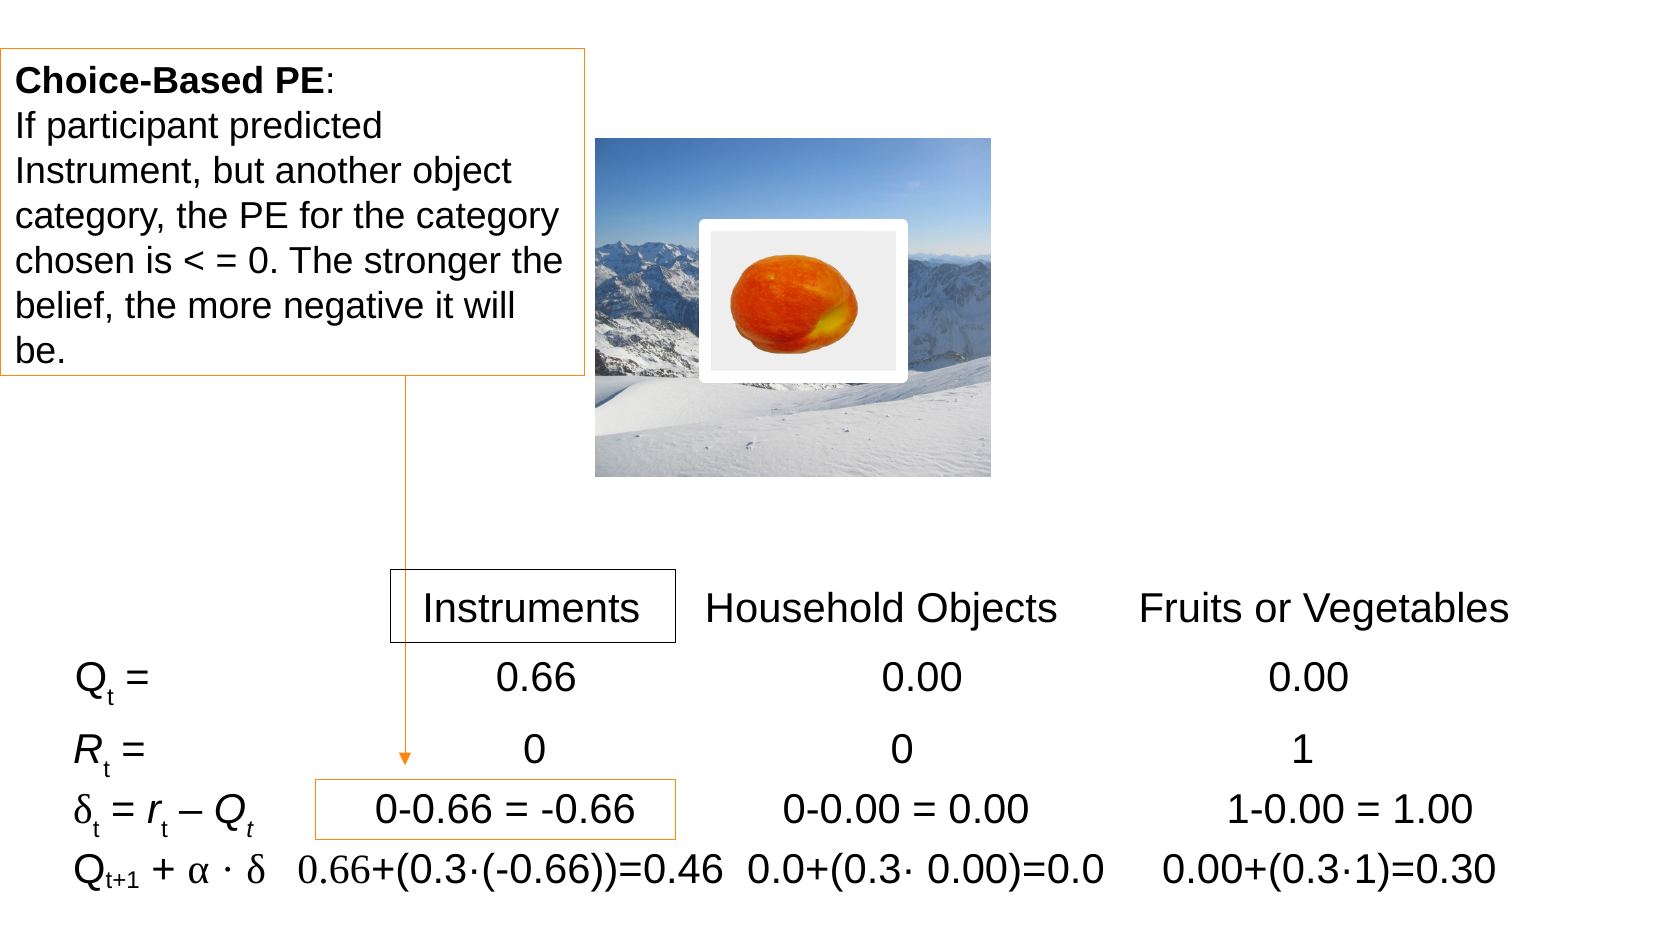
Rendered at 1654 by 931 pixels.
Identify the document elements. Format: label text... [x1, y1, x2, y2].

text_box Instruments Household Objects Fruits or Vegetables [407, 570, 675, 642]
picture [595, 138, 991, 477]
text_box Rt = 0 0 1 δt = rt – Qt 0-0.66 = -0.66 0-0.00 = 0.00 1-0.00 = 1.00 Qt+1 + α · δ 0.66+(0.3·(-0.66))=0.46 0.0+(0.3· 0.00)=0.0 0.00+(0.3·1)=0.30 [58, 714, 1654, 931]
text_box Qt = 0.66 0.00 0.00 [59, 630, 405, 714]
text_box Choice-Based PE: If participant predicted Instrument, but another object category, the PE for the category chosen is < = 0. The stronger the belief, the more negative it will be. [0, 48, 585, 376]
text_box Instruments Household Objects Fruits or Vegetables [407, 564, 1654, 643]
text_box Qt = 0.66 0.00 0.00 [406, 643, 1654, 714]
text_box [705, 224, 902, 377]
